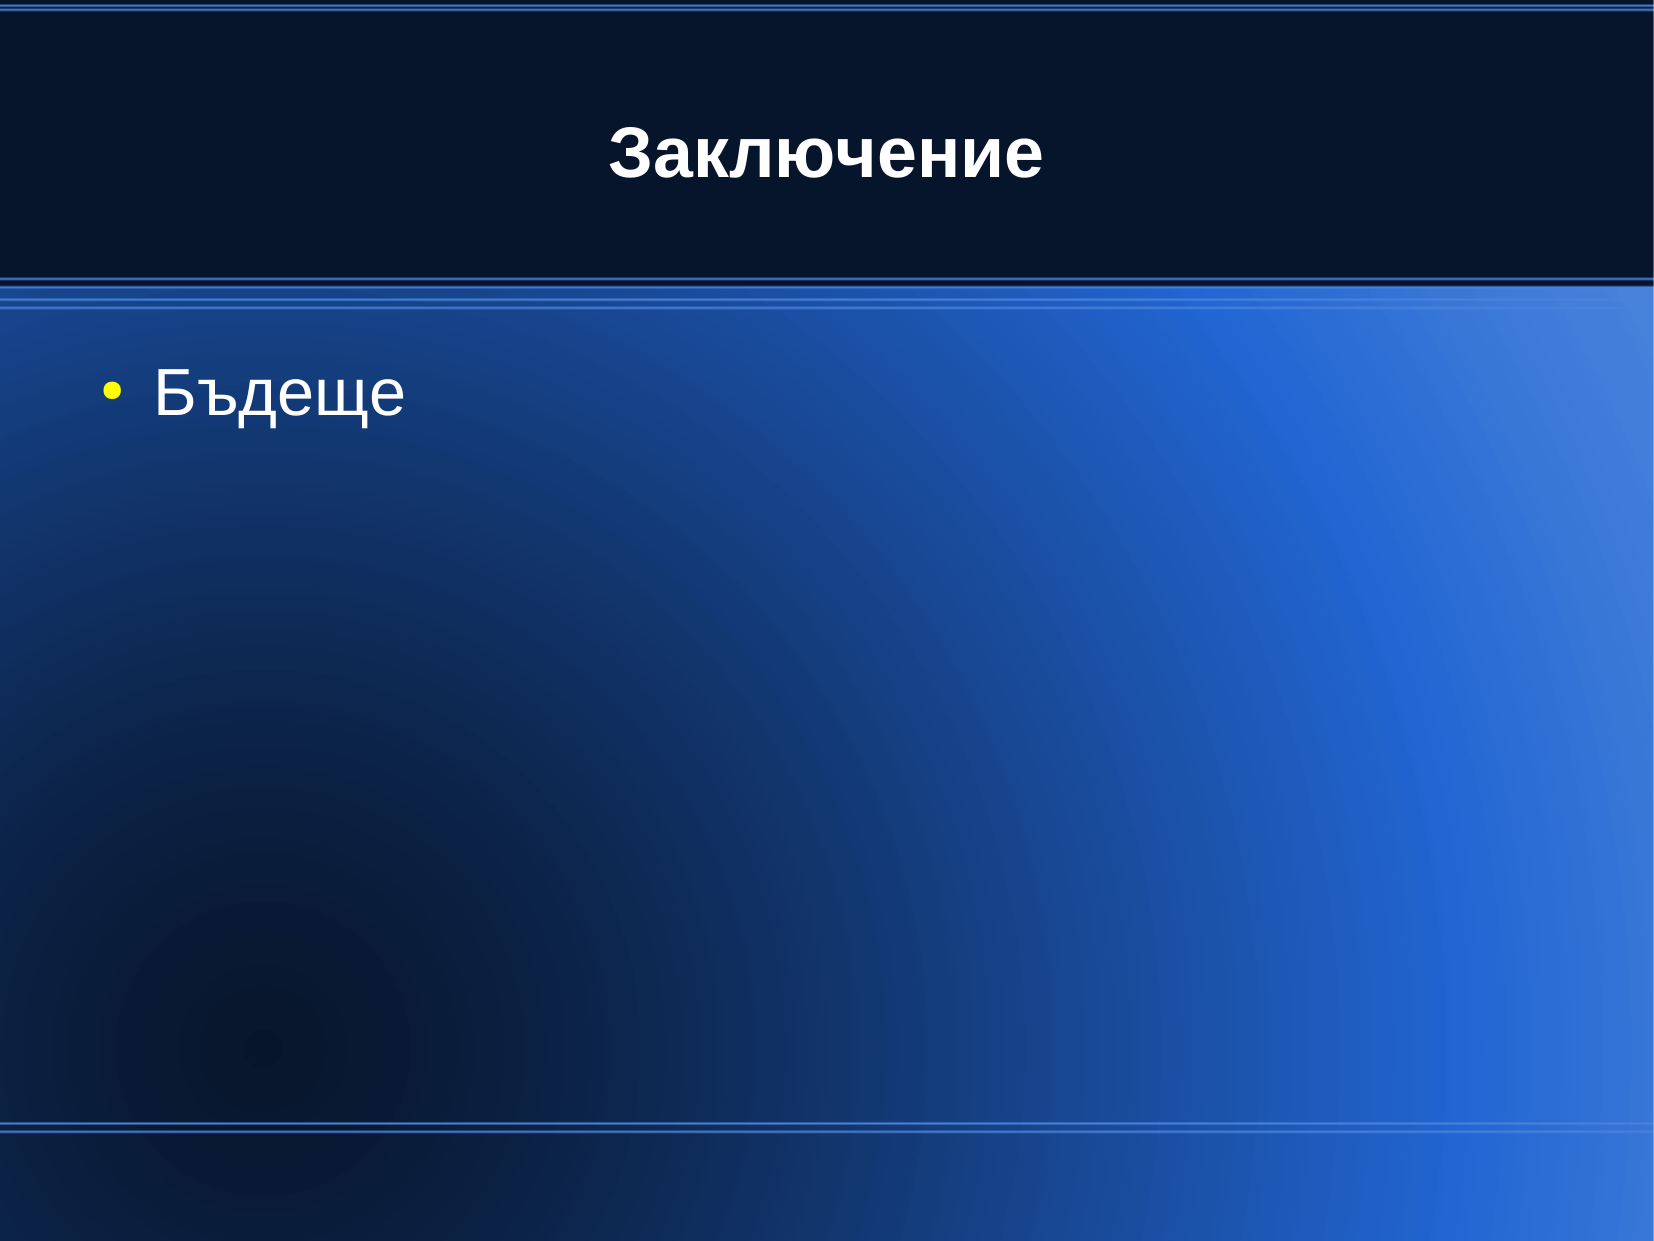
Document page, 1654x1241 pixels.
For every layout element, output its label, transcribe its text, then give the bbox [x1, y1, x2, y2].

picture [0, 0, 1654, 1241]
title Заключение [82, 49, 1571, 257]
list Бъдеще [82, 355, 1571, 1075]
